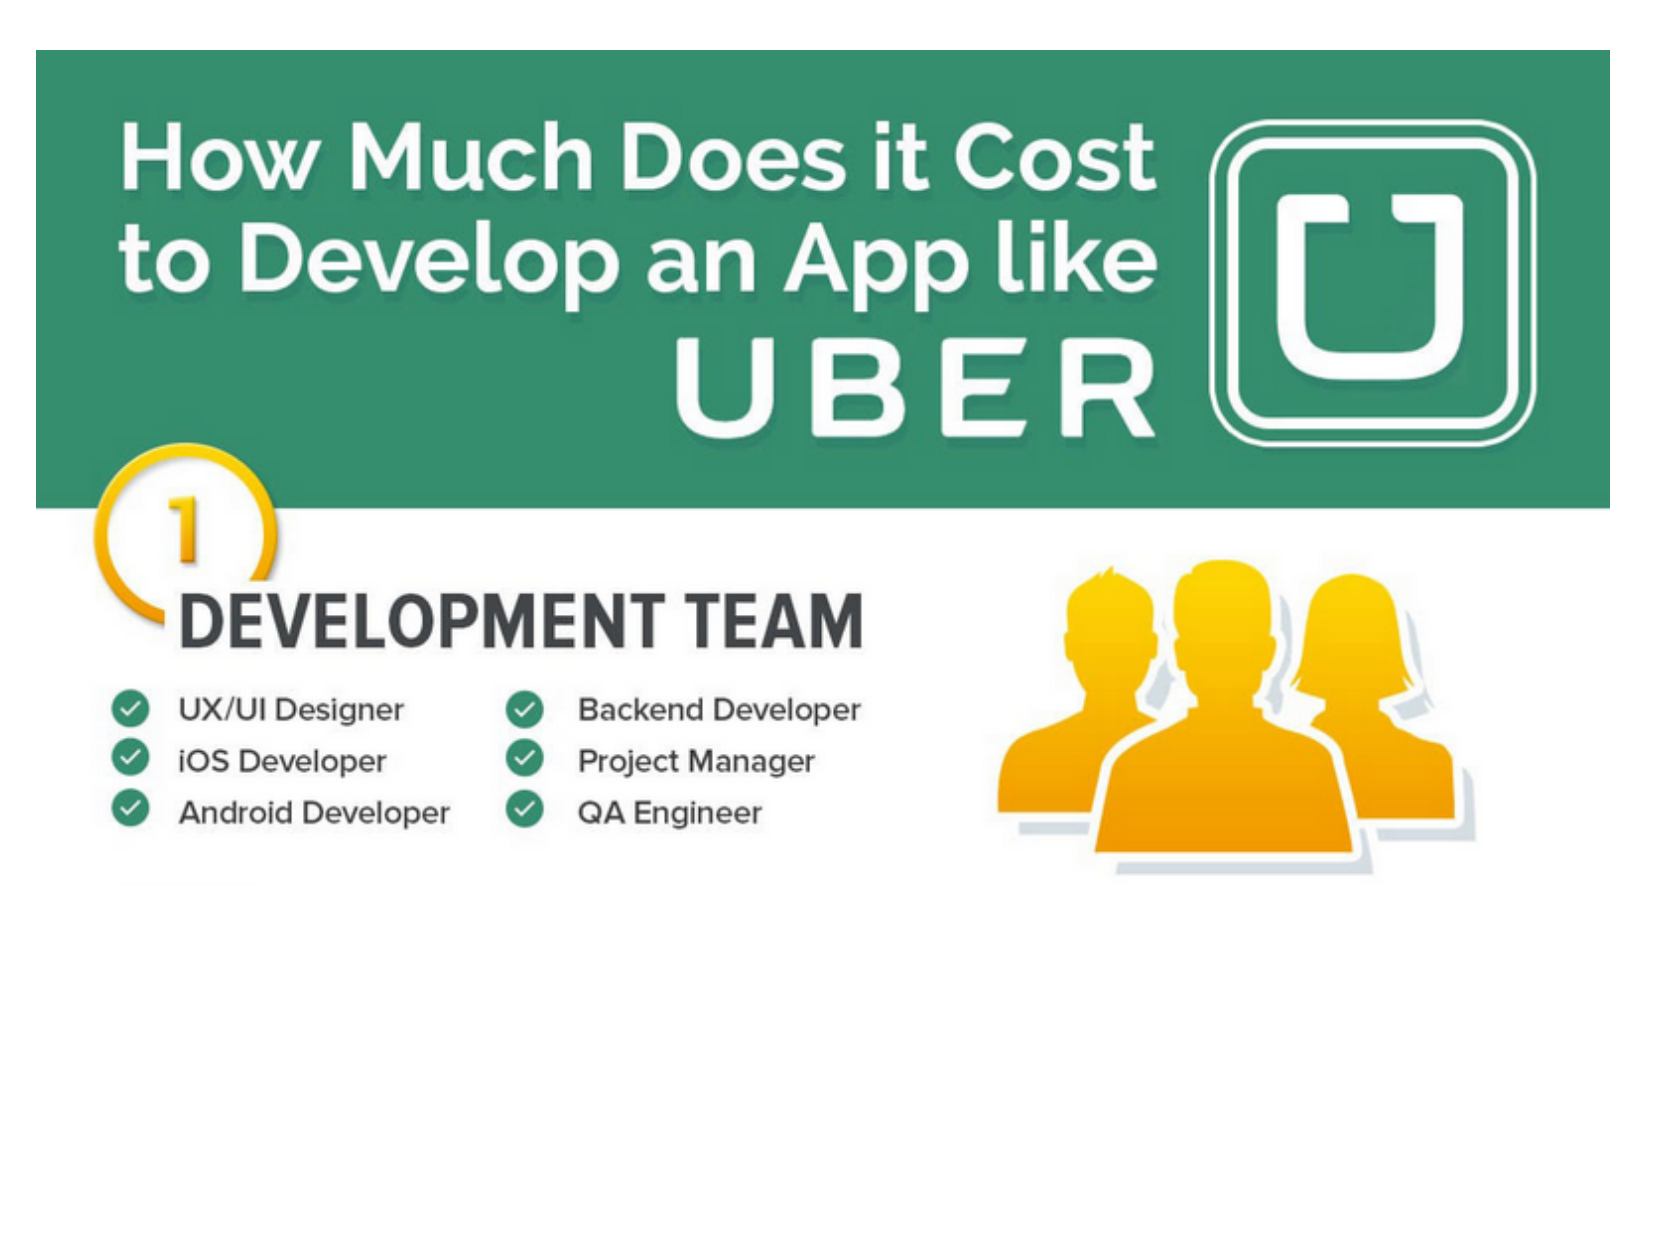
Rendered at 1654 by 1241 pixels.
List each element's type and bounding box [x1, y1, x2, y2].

picture [36, 50, 1610, 886]
